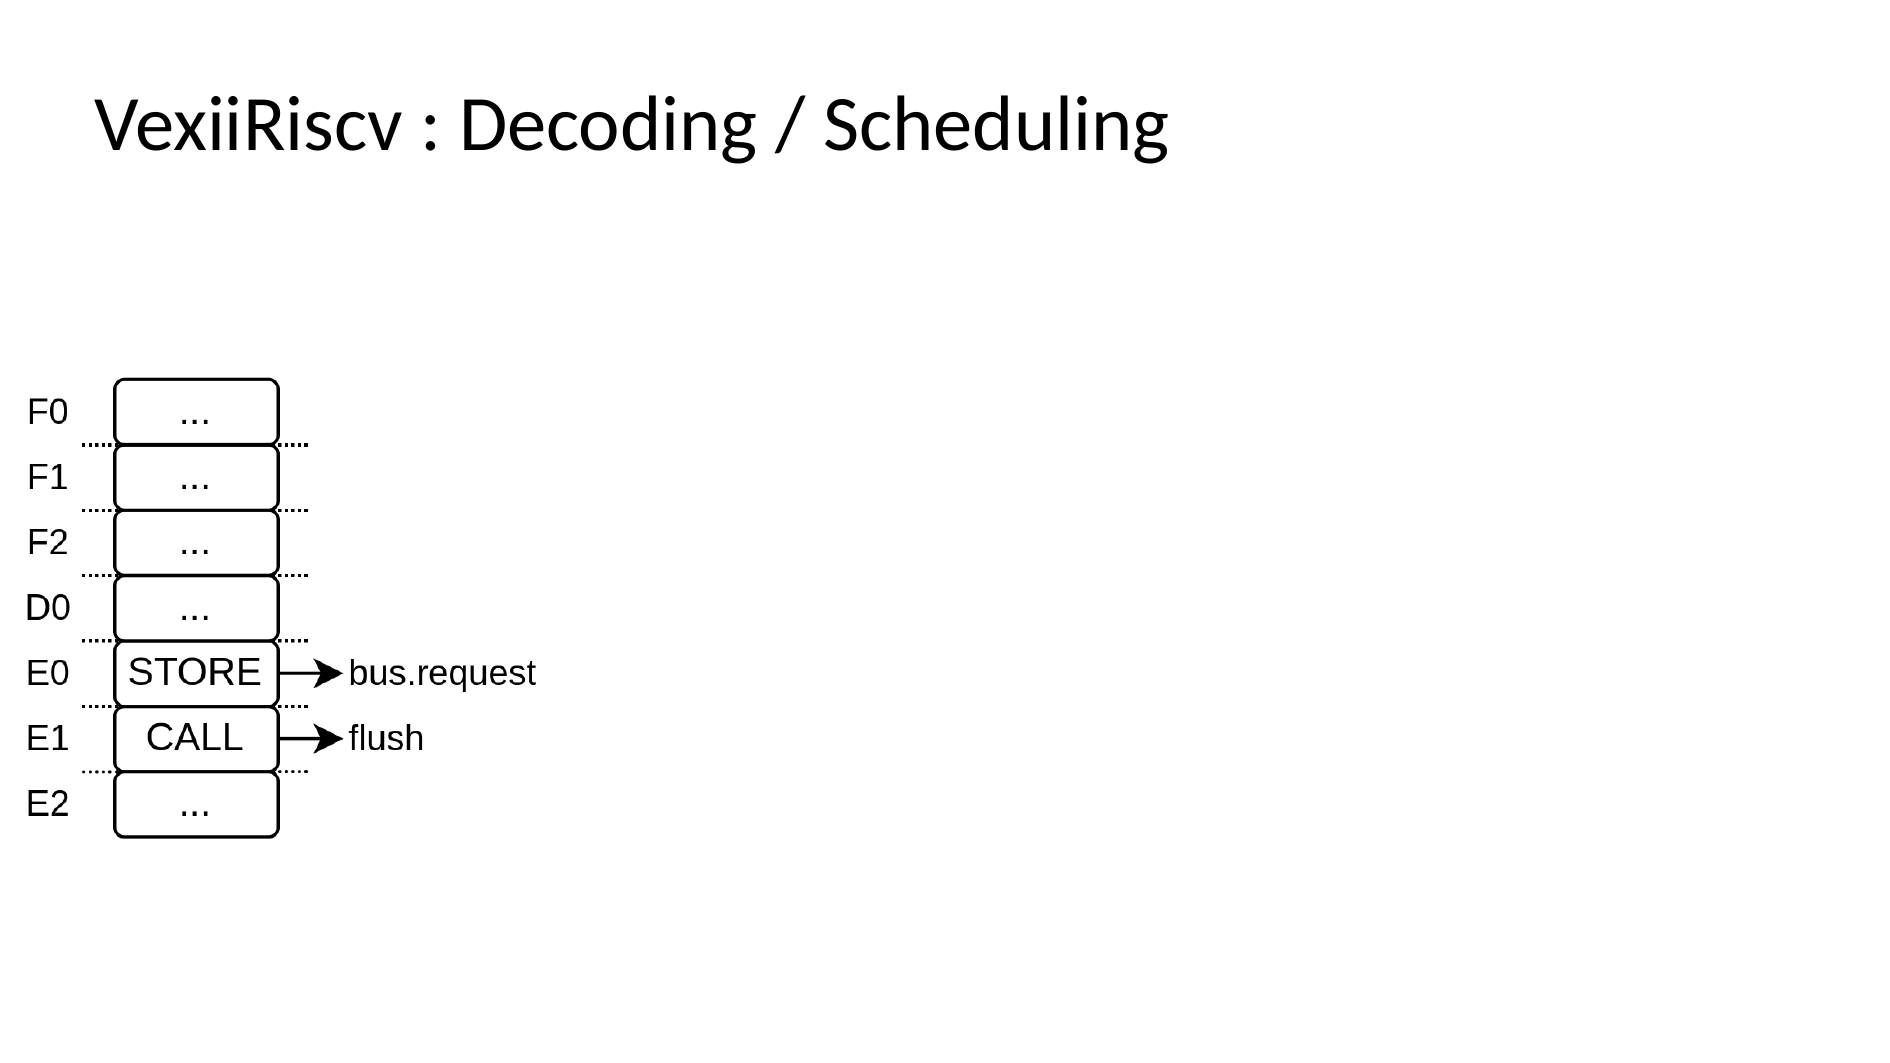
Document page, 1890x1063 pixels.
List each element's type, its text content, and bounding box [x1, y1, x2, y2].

title VexiiRiscv : Decoding / Scheduling [94, 42, 1796, 220]
picture [0, 345, 603, 875]
